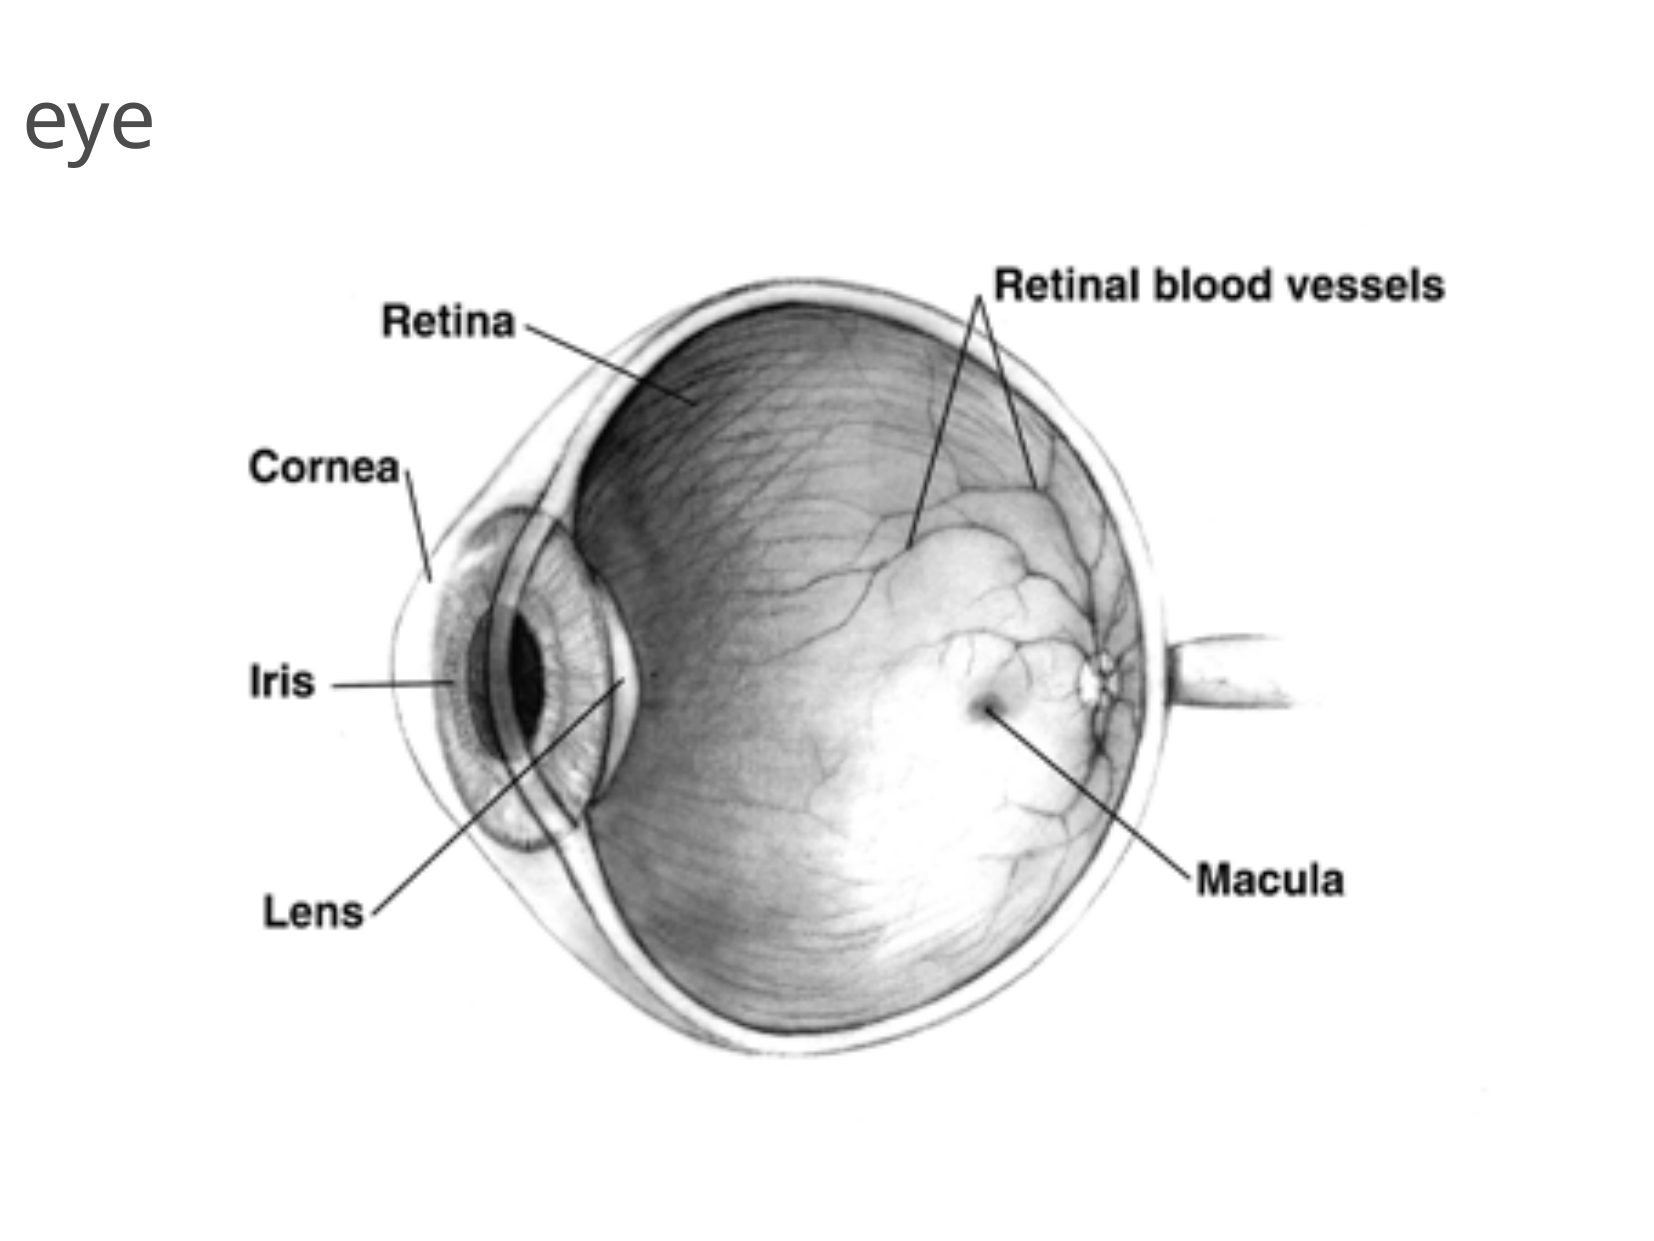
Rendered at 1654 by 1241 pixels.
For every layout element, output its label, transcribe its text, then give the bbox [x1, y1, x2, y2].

picture [225, 224, 1501, 1126]
title eye [22, 19, 1654, 213]
